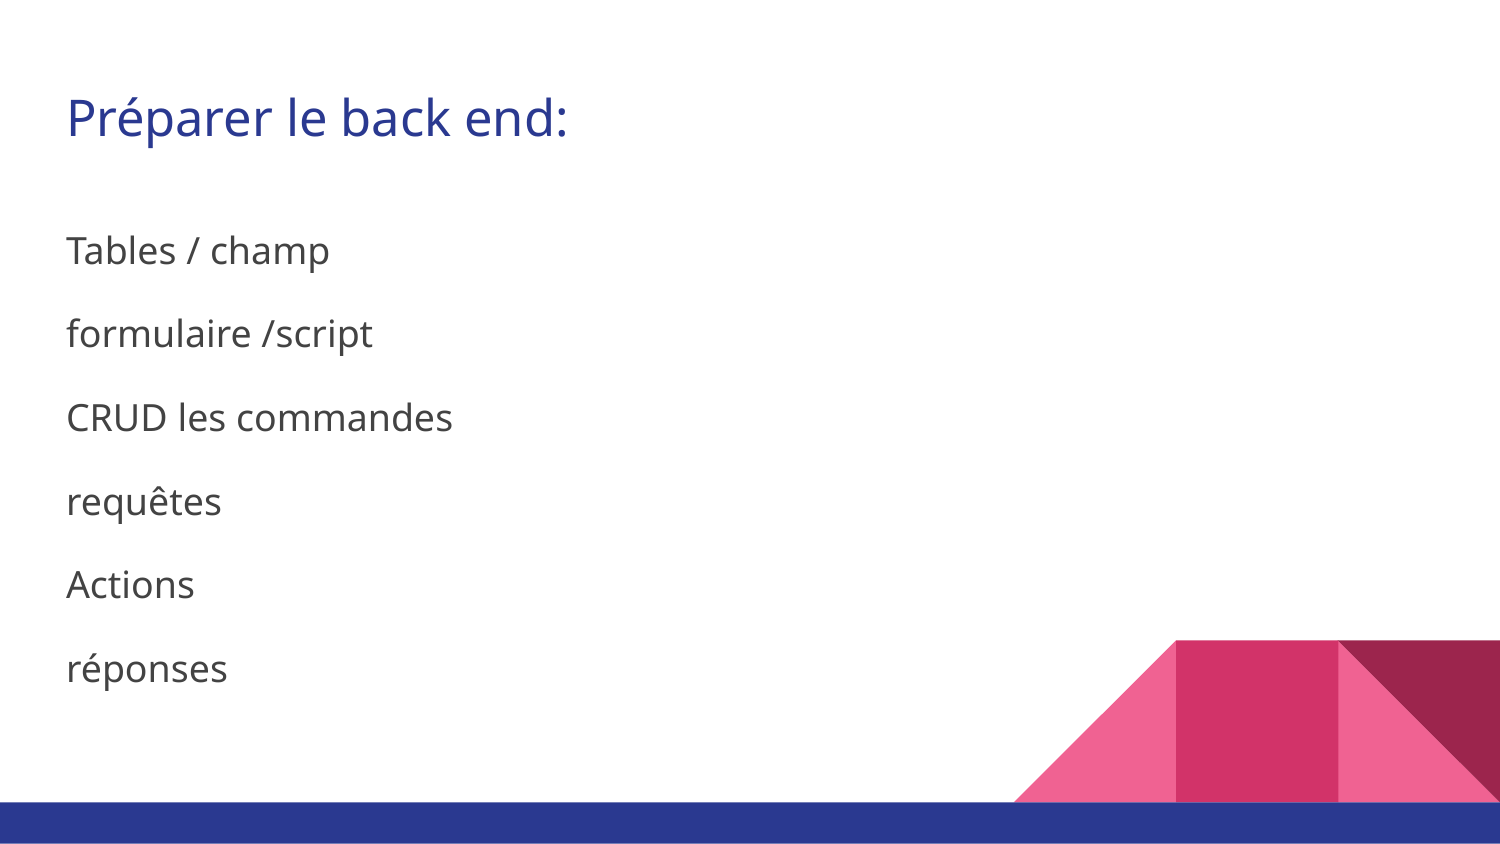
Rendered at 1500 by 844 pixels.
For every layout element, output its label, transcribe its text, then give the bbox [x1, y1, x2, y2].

list Tables / champ formulaire /script CRUD les commandes requêtes Actions réponses [51, 201, 1449, 750]
title Préparer le back end: [51, 67, 1449, 167]
